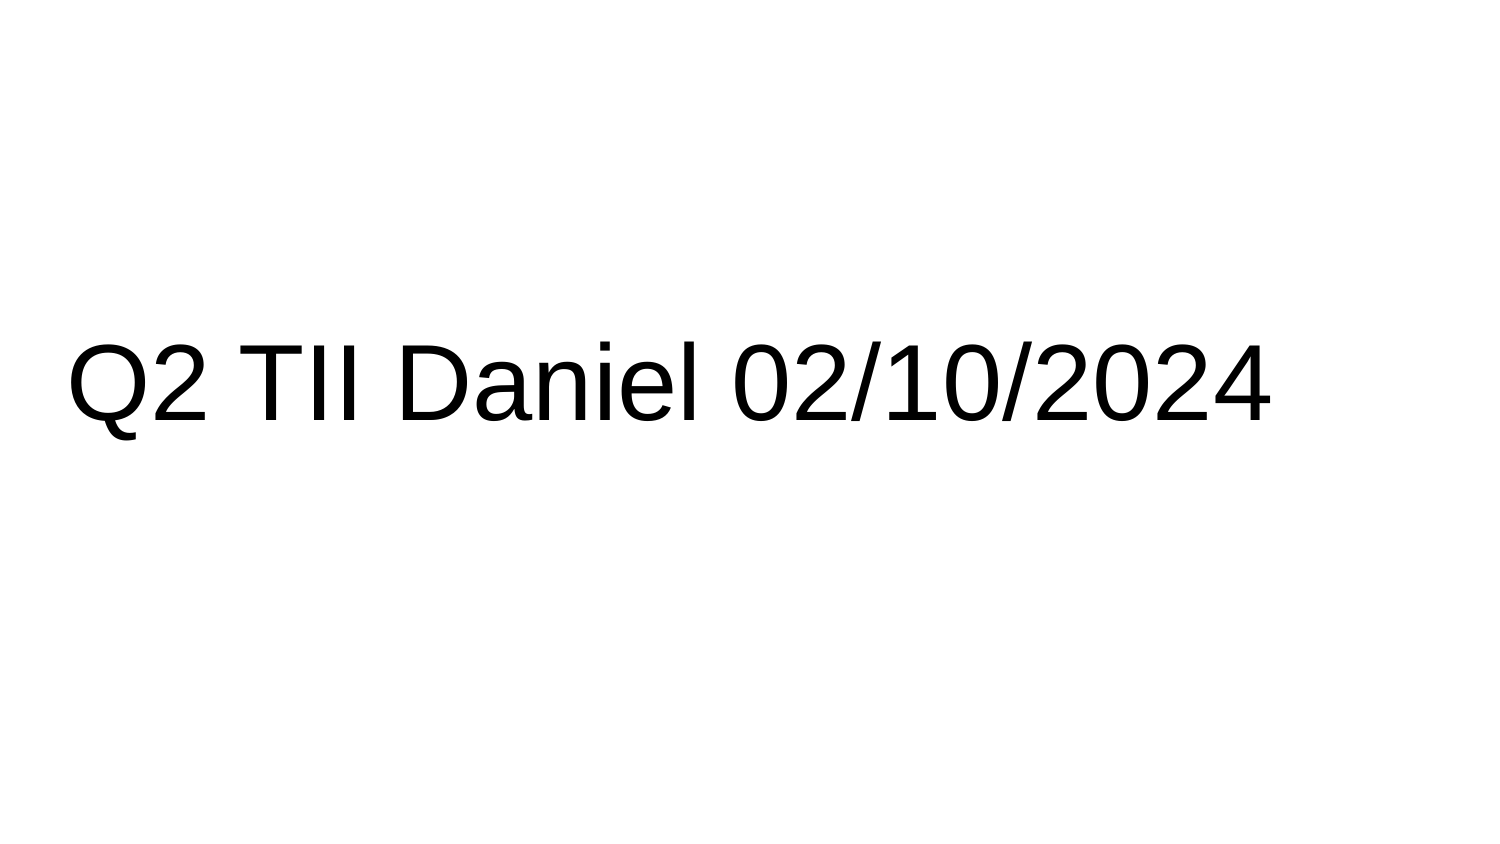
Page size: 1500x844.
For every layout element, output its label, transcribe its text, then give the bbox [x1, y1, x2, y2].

title Q2 TII Daniel 02/10/2024 [51, 122, 1449, 459]
